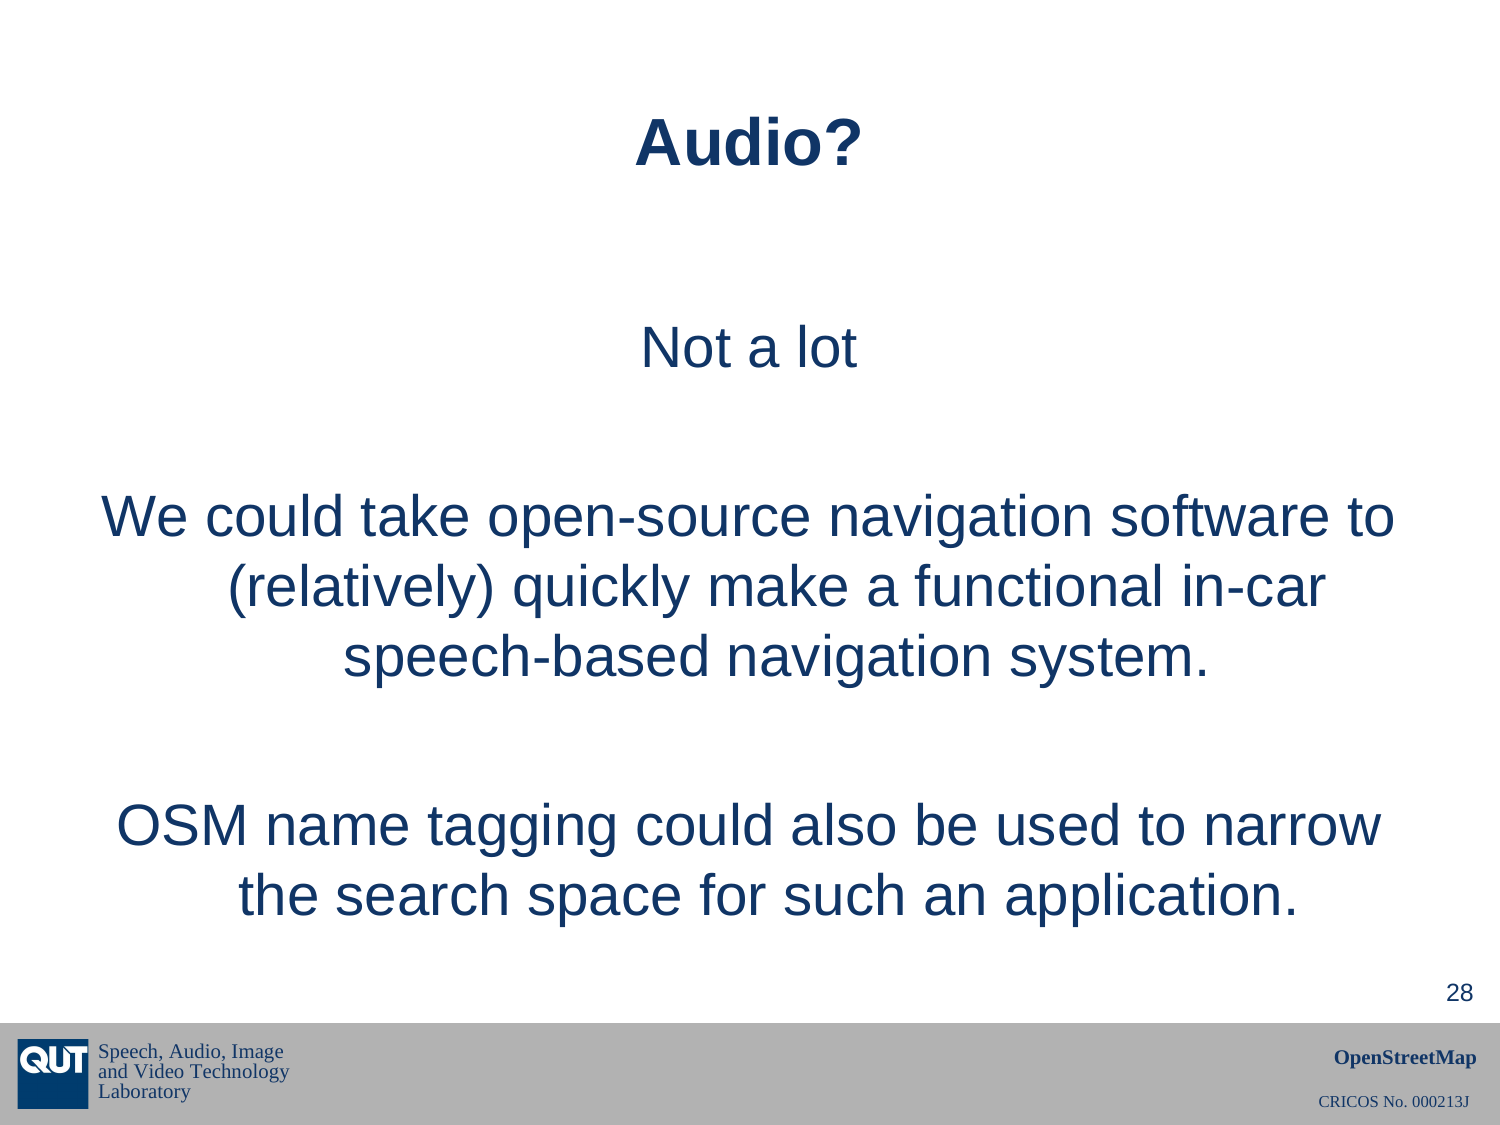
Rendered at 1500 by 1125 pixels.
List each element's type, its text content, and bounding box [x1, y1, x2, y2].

subtitle Not a lot We could take open-source navigation software to (relatively) quickly make a functional in-car speech-based navigation system. OSM name tagging could also be used to narrow the search space for such an application. [74, 206, 1425, 1031]
title Audio? [74, 44, 1425, 206]
picture [17, 1039, 89, 1109]
